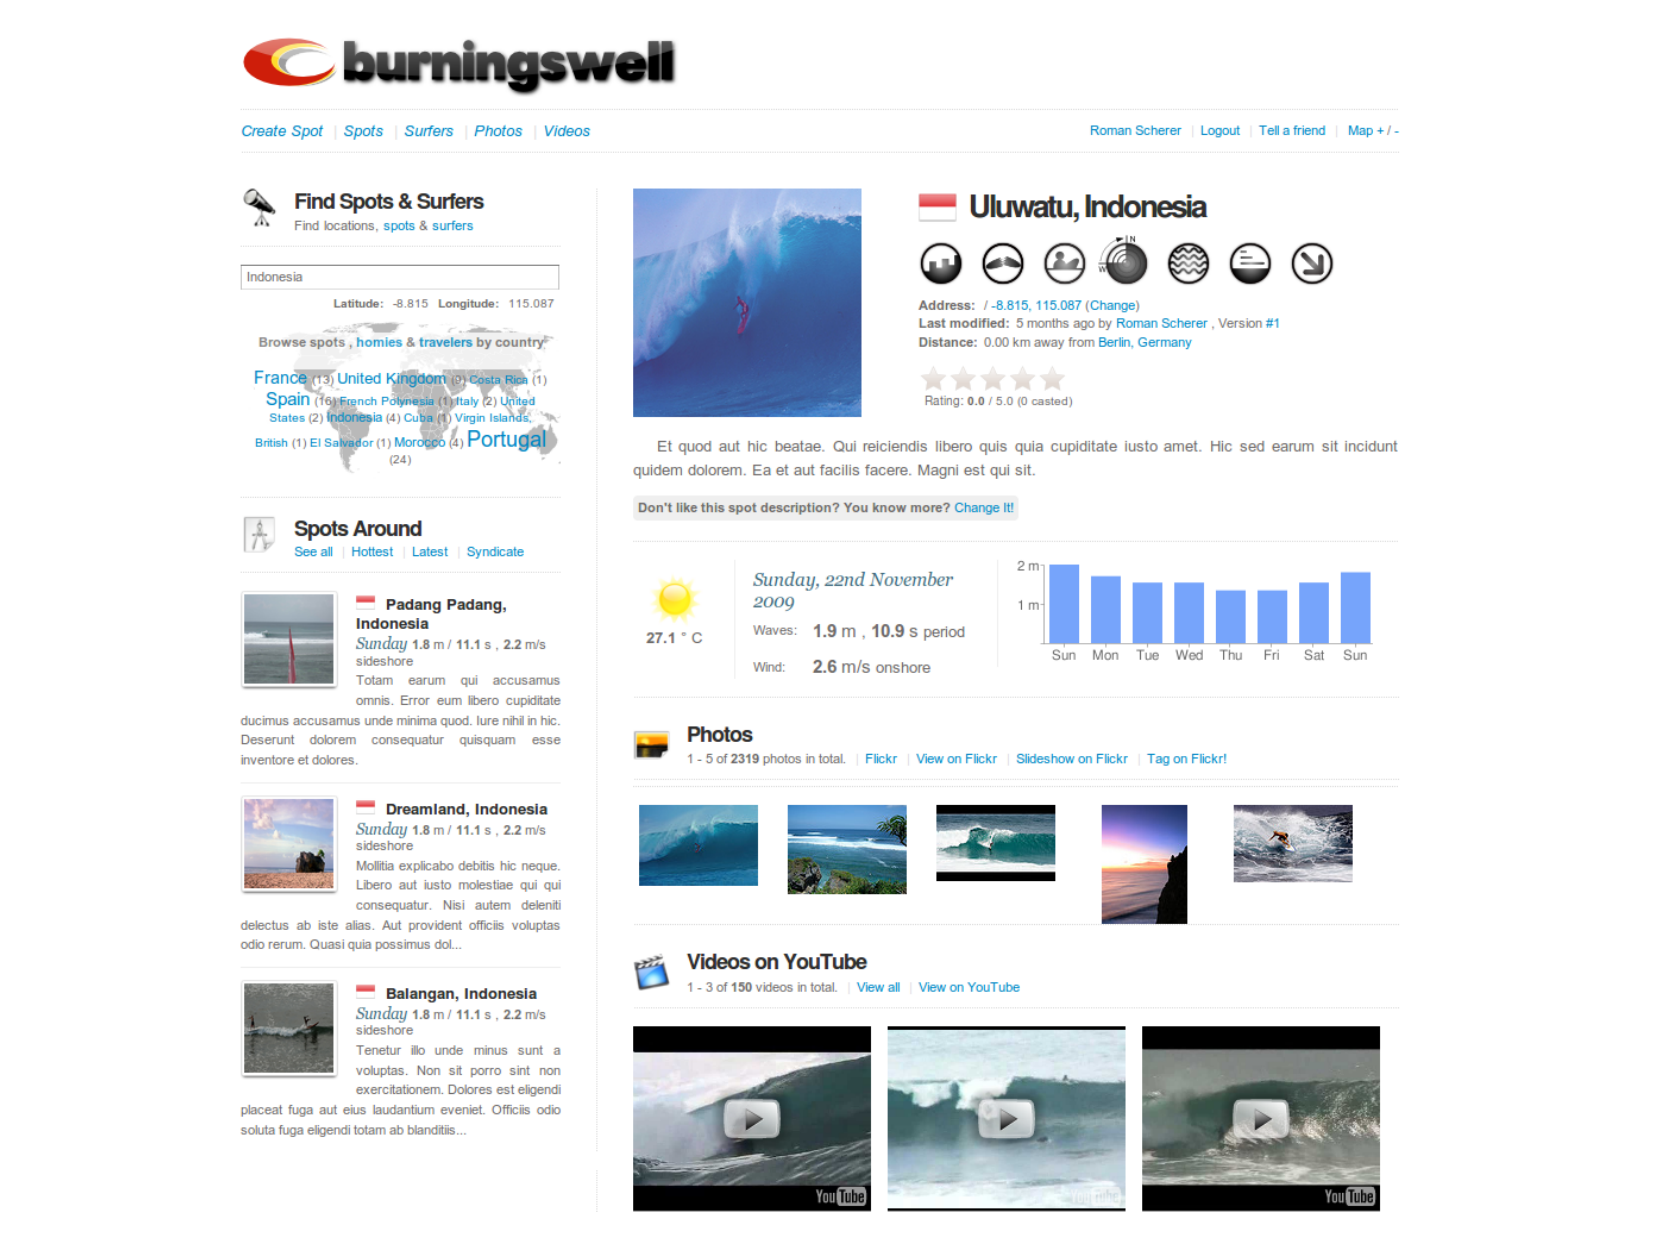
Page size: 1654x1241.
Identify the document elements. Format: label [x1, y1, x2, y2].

picture [236, 28, 1417, 1212]
